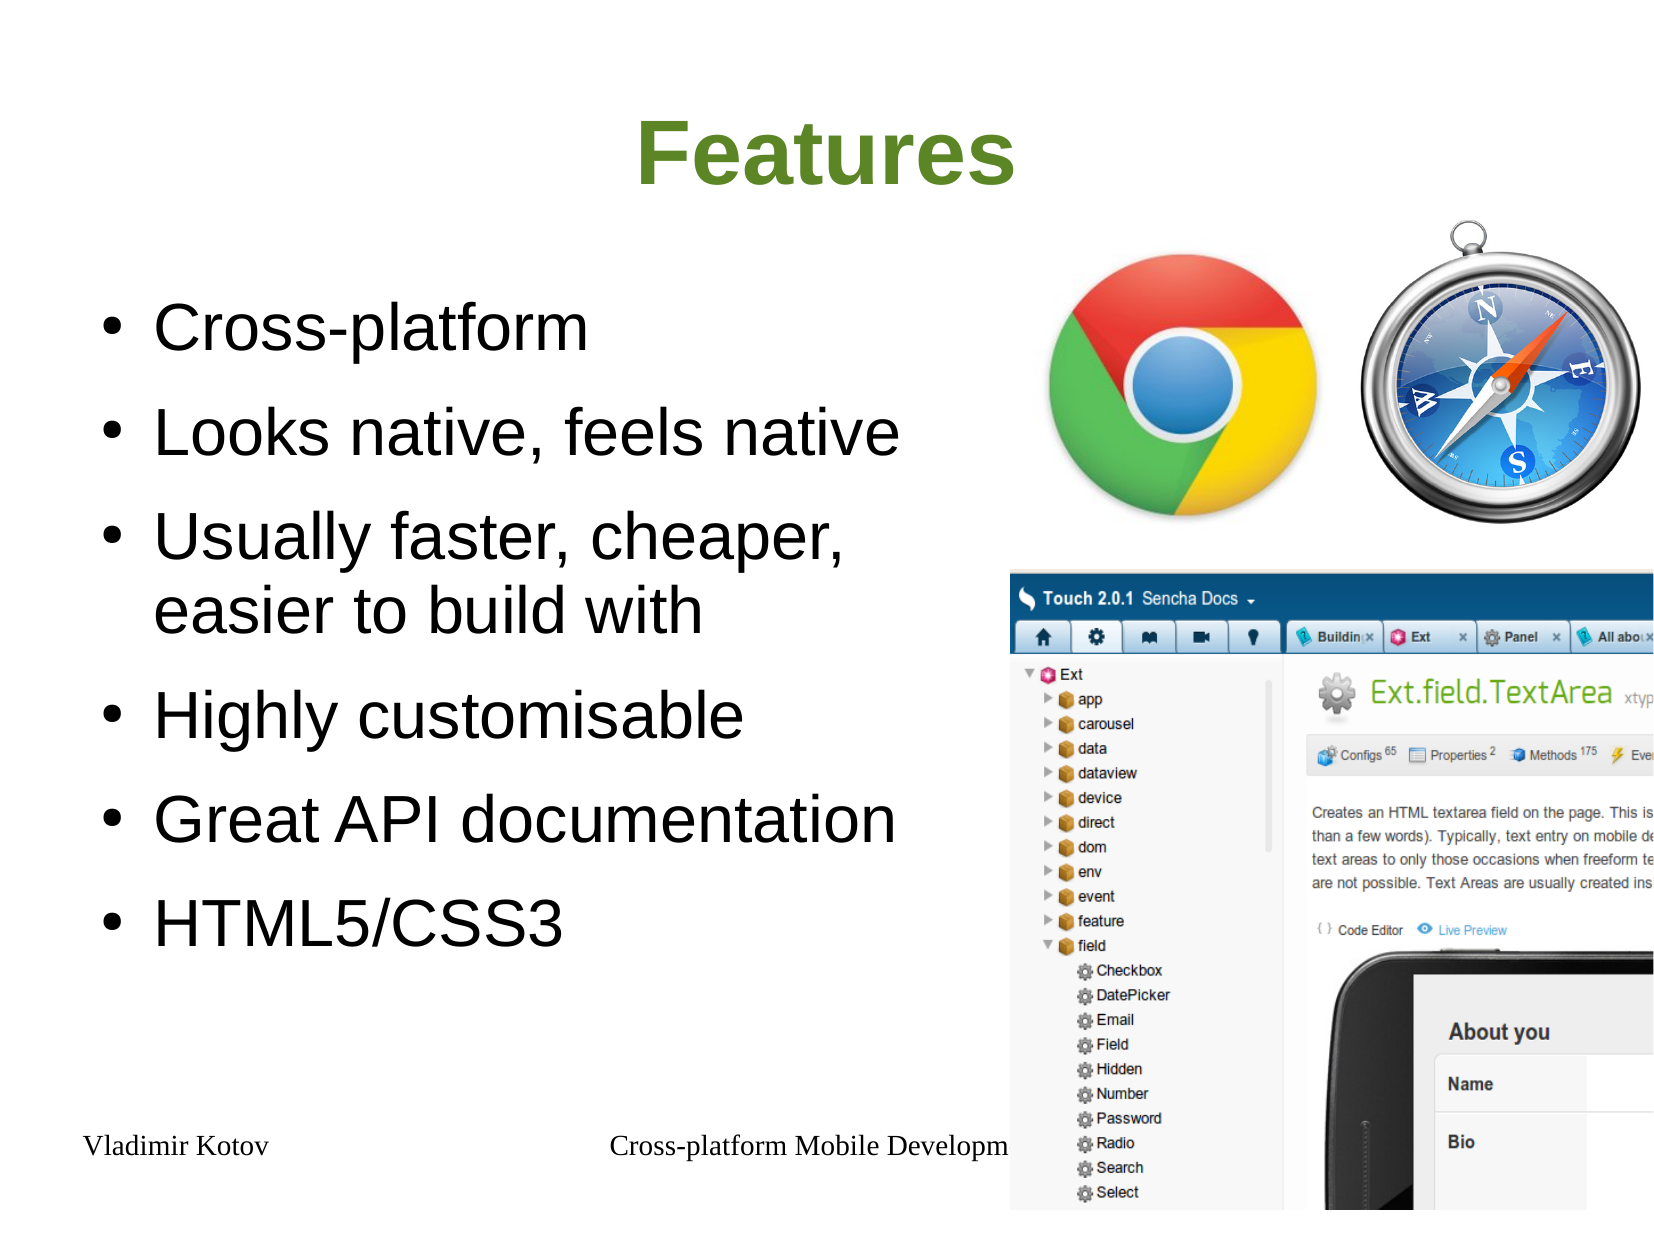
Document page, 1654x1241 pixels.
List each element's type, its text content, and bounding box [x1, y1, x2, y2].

title Features [82, 56, 1571, 250]
list Cross-platform Looks native, feels native Usually faster, cheaper, easier to build with Highly customisable Great API documentation HTML5/CSS3 [82, 290, 999, 1109]
picture [1010, 569, 1654, 1210]
picture [878, 205, 1654, 534]
